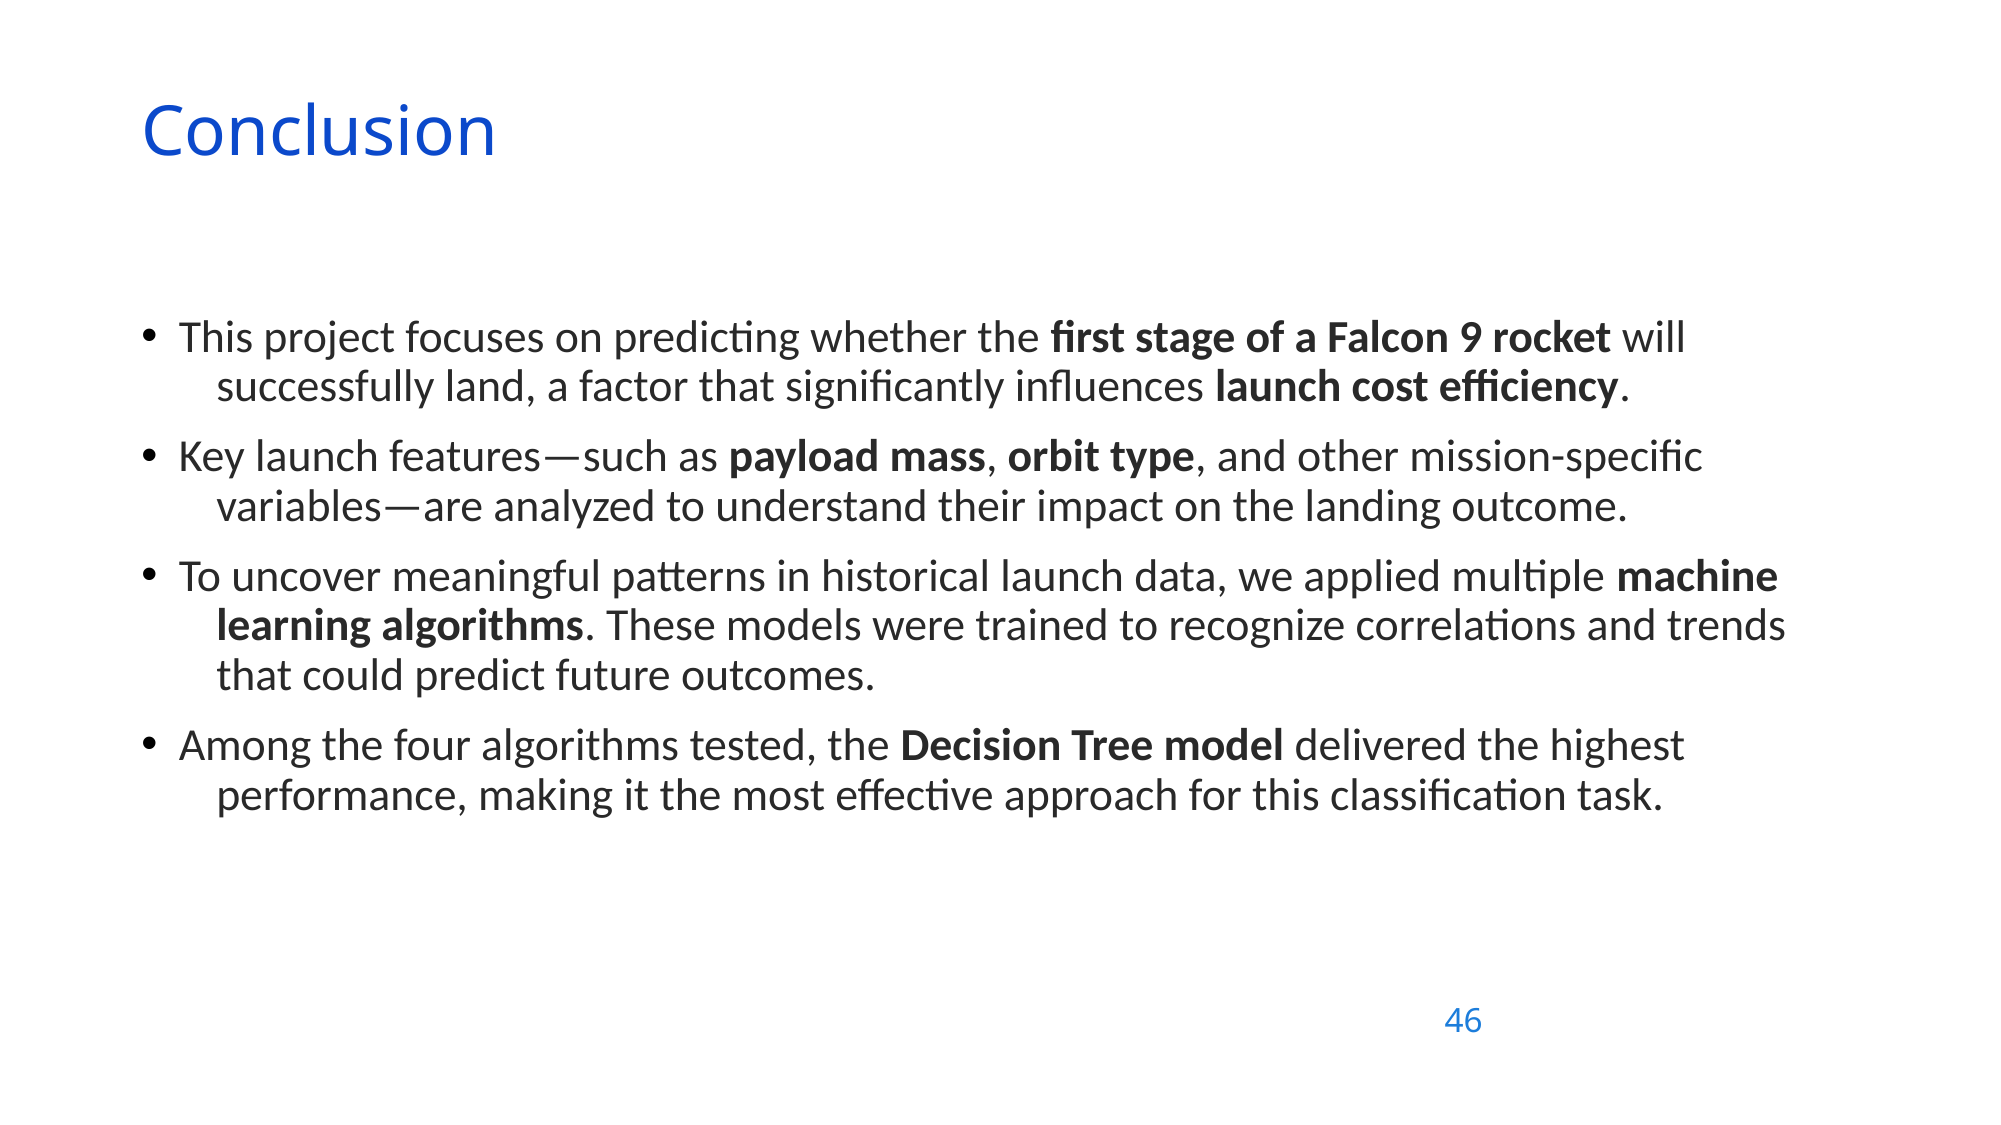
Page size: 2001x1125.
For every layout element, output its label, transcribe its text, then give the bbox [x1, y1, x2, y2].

list This project focuses on predicting whether the first stage of a Falcon 9 rocket will successfully land, a factor that significantly influences launch cost efficiency. Key launch features—such as payload mass, orbit type, and other mission-specific variables—are analyzed to understand their impact on the landing outcome. To uncover meaningful patterns in historical launch data, we applied multiple machine learning algorithms. These models were trained to recognize correlations and trends that could predict future outcomes. Among the four algorithms tested, the Decision Tree model delivered the highest performance, making it the most effective approach for this classification task. [126, 305, 1852, 1019]
text_box Conclusion [126, 88, 1852, 179]
slide_number 46 [1429, 988, 1880, 1055]
